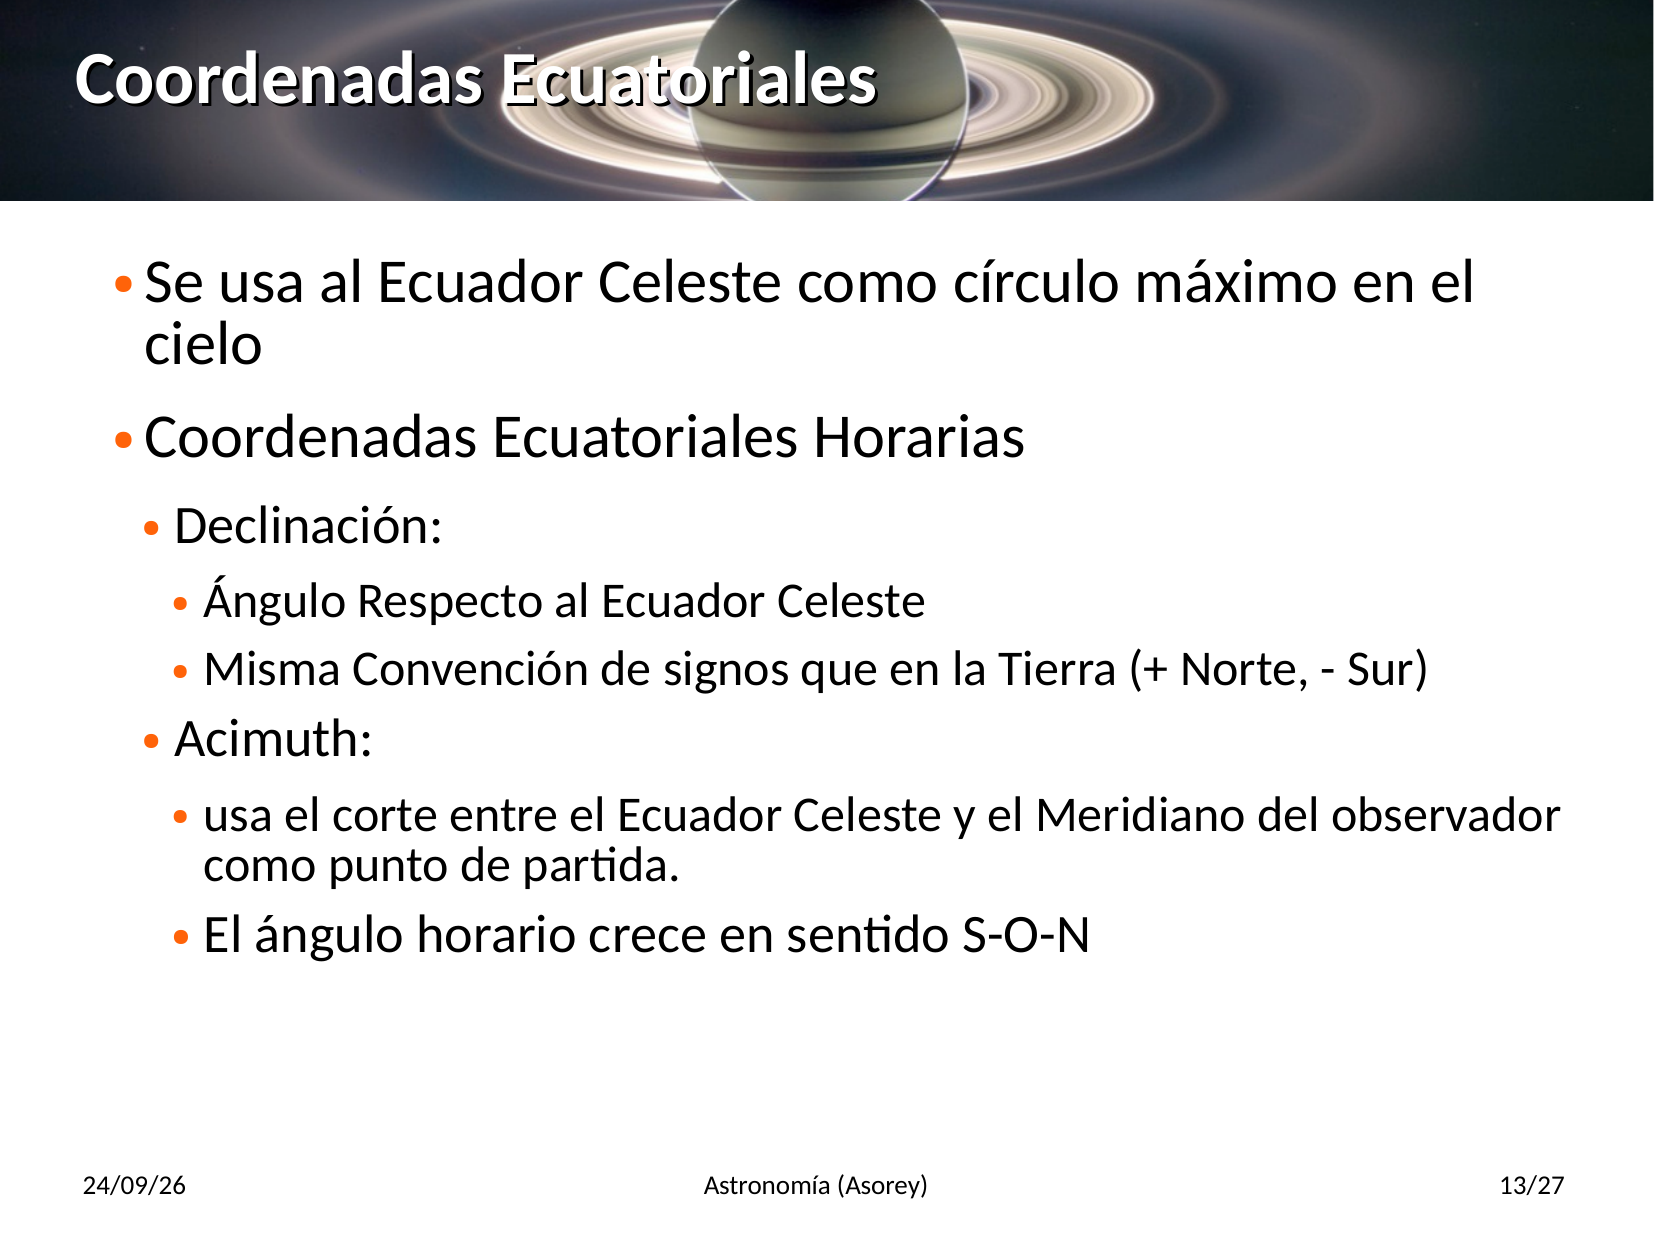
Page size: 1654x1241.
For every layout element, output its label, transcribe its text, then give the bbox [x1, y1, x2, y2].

list Se usa al Ecuador Celeste como círculo máximo en el cielo Coordenadas Ecuatoriales Horarias Declinación: Ángulo Respecto al Ecuador Celeste Misma Convención de signos que en la Tierra (+ Norte, - Sur) Acimuth: usa el corte entre el Ecuador Celeste y el Meridiano del observador como punto de partida. El ángulo horario crece en sentido S-O-N [82, 255, 1571, 1171]
picture [0, 0, 1654, 201]
title Coordenadas Ecuatoriales [75, 19, 1564, 151]
